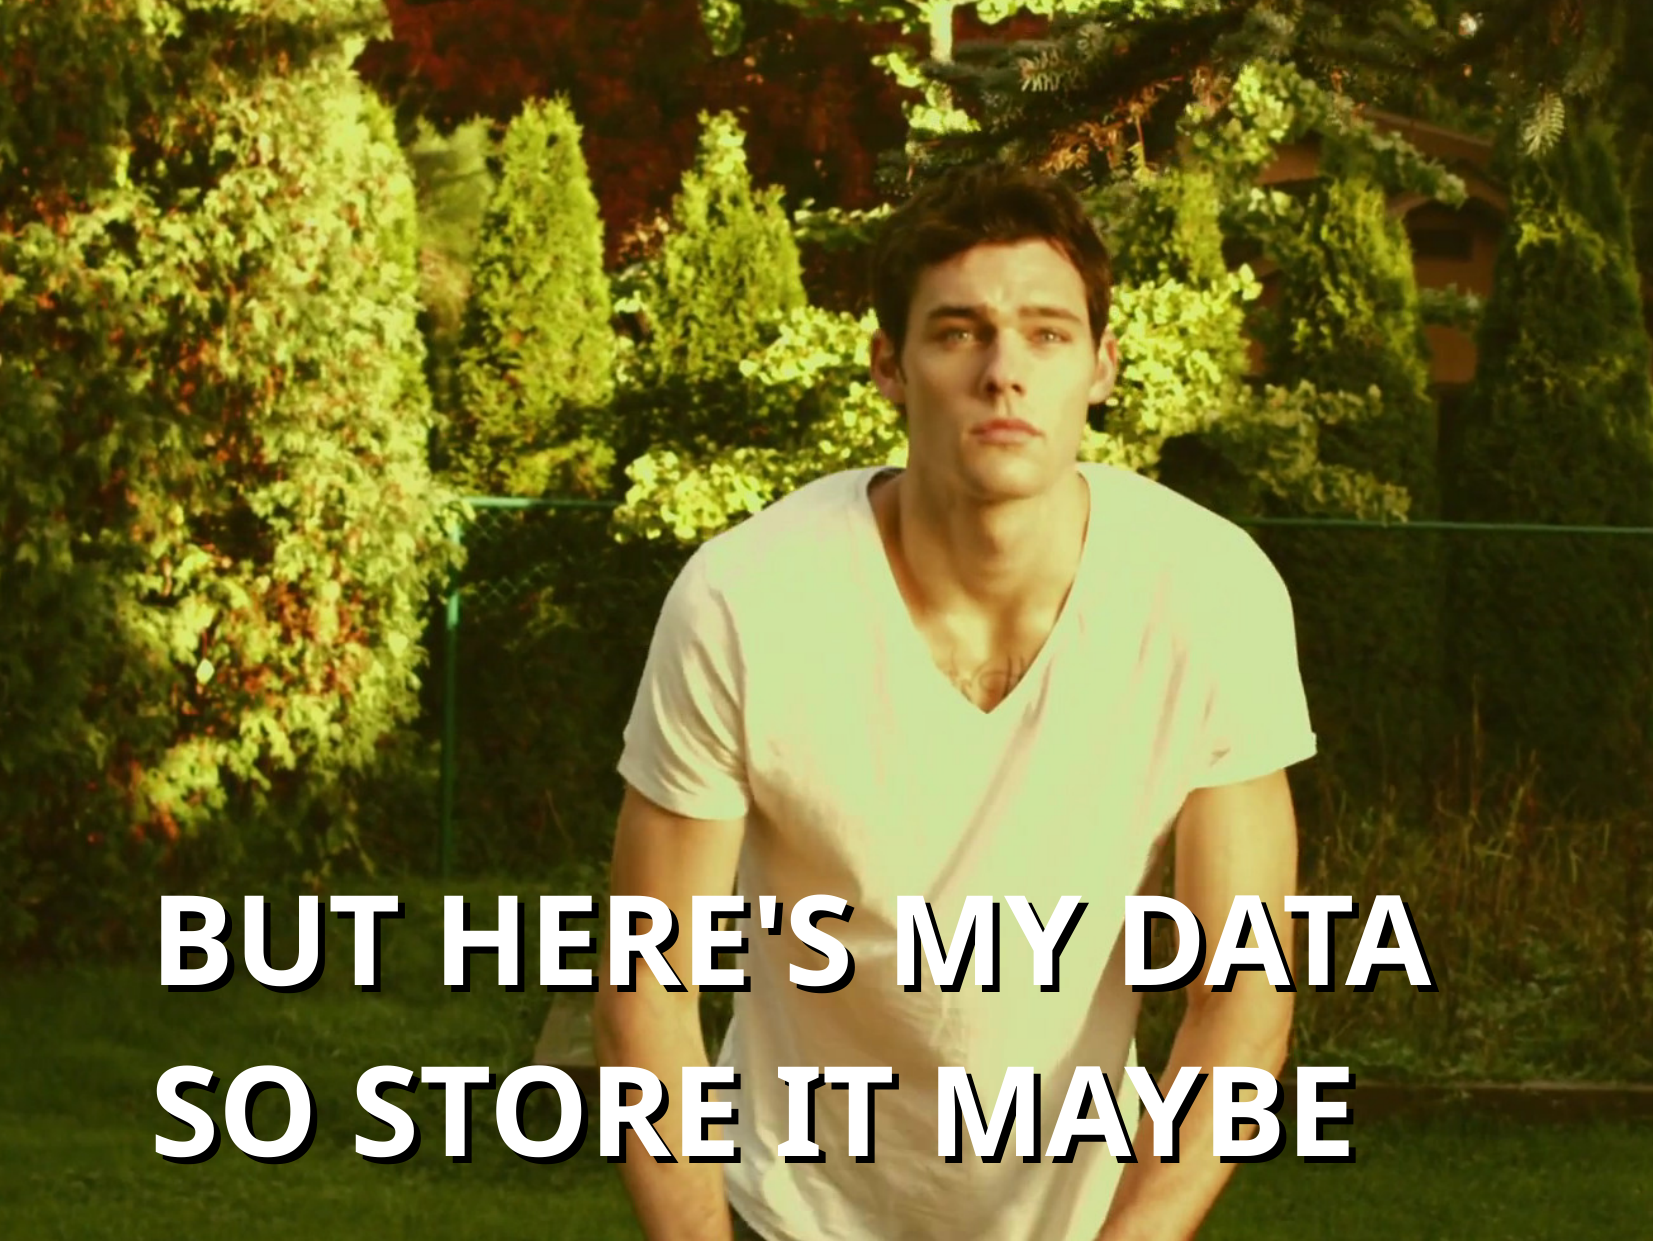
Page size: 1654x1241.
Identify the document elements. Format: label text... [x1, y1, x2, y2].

subtitle BUT HERE'S MY DATA SO STORE IT MAYBE [150, 829, 1638, 1216]
picture [0, 0, 1653, 1241]
